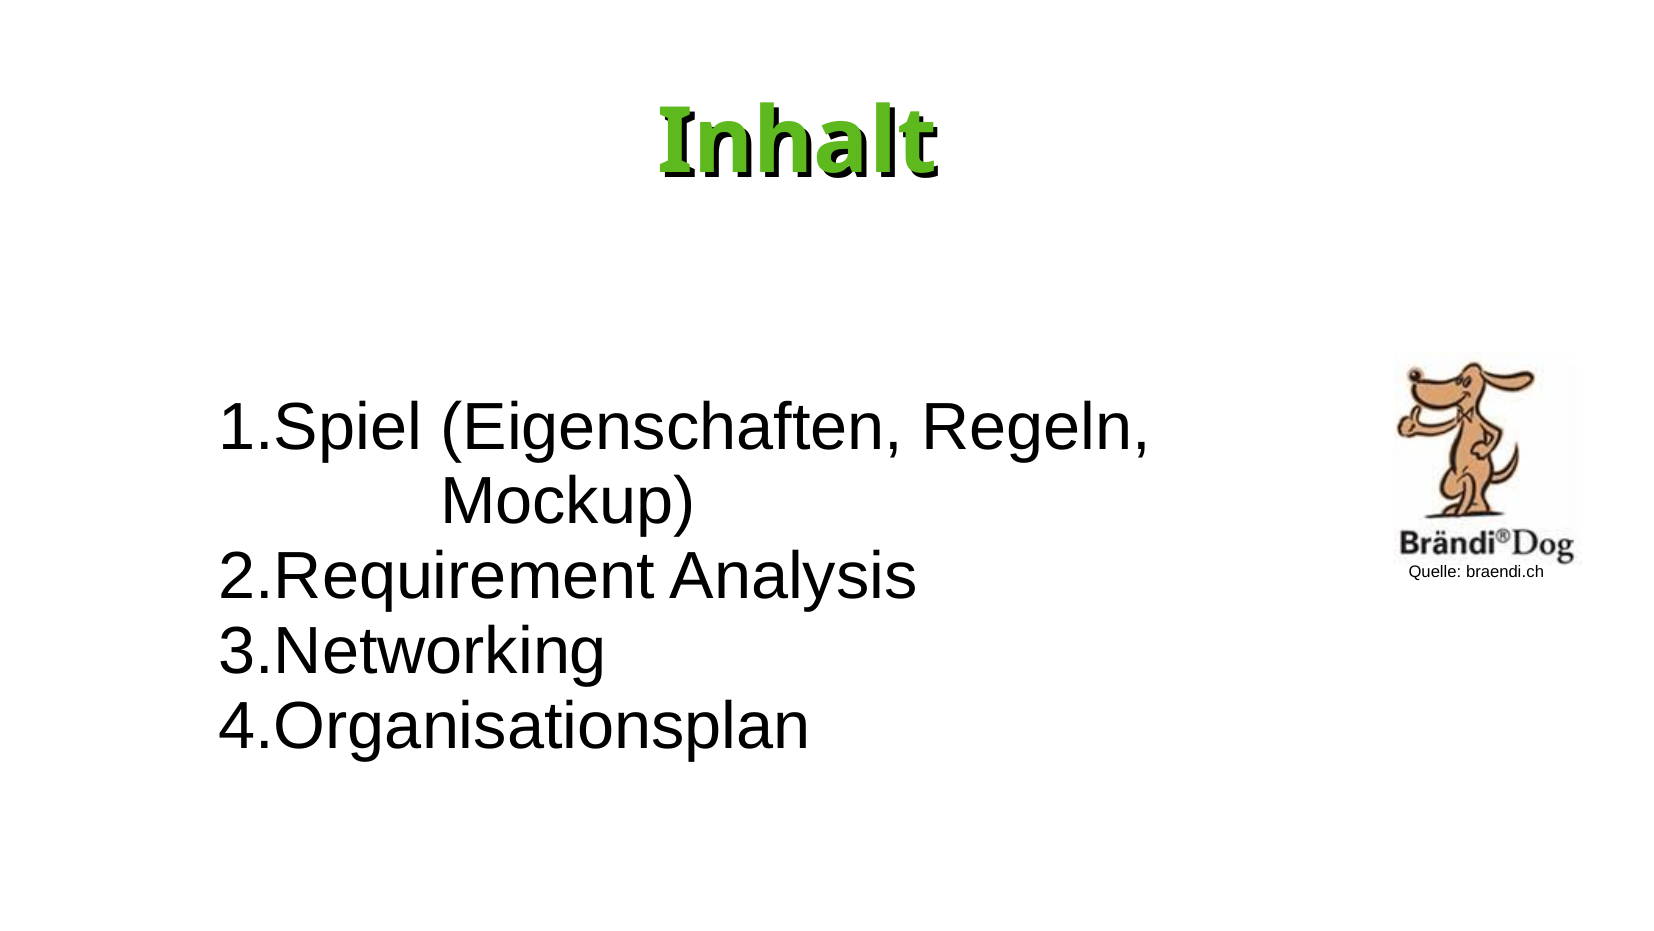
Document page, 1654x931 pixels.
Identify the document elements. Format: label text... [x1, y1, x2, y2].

picture [1294, 352, 1654, 578]
text_box Quelle: braendi.ch [1393, 555, 1607, 589]
title Inhalt [47, 59, 1548, 215]
subtitle 1.Spiel (Eigenschaften, Regeln, Mockup) 2.Requirement Analysis 3.Networking 4.Organisationsplan [70, 214, 1276, 863]
